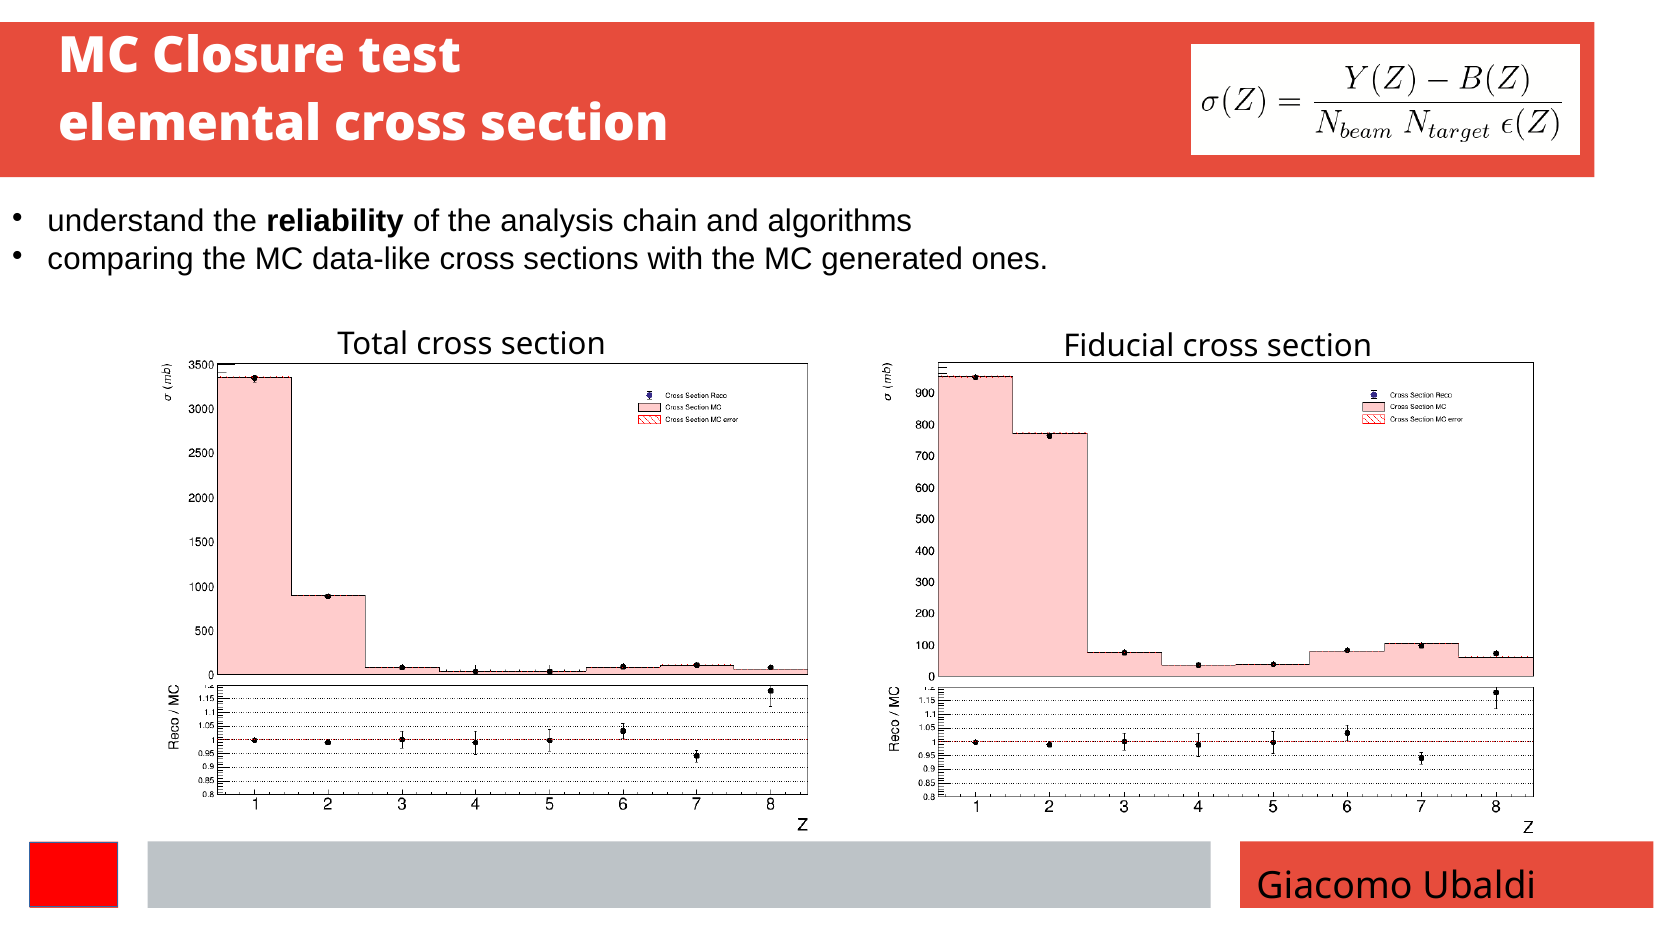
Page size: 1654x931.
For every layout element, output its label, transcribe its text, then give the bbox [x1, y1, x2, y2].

text_box Fiducial cross section [1048, 315, 1528, 404]
text_box [1191, 44, 1580, 155]
picture [148, 345, 842, 841]
text_box [29, 842, 118, 907]
picture [868, 344, 1568, 839]
text_box understand the reliability of the analysis chain and algorithms comparing the MC data-like cross sections with the MC generated ones. [0, 193, 1539, 334]
text_box Giacomo Ubaldi [1241, 850, 1568, 910]
title MC Closure test elemental cross section [59, 44, 1595, 156]
text_box Total cross section [322, 314, 802, 402]
picture [1201, 64, 1562, 142]
